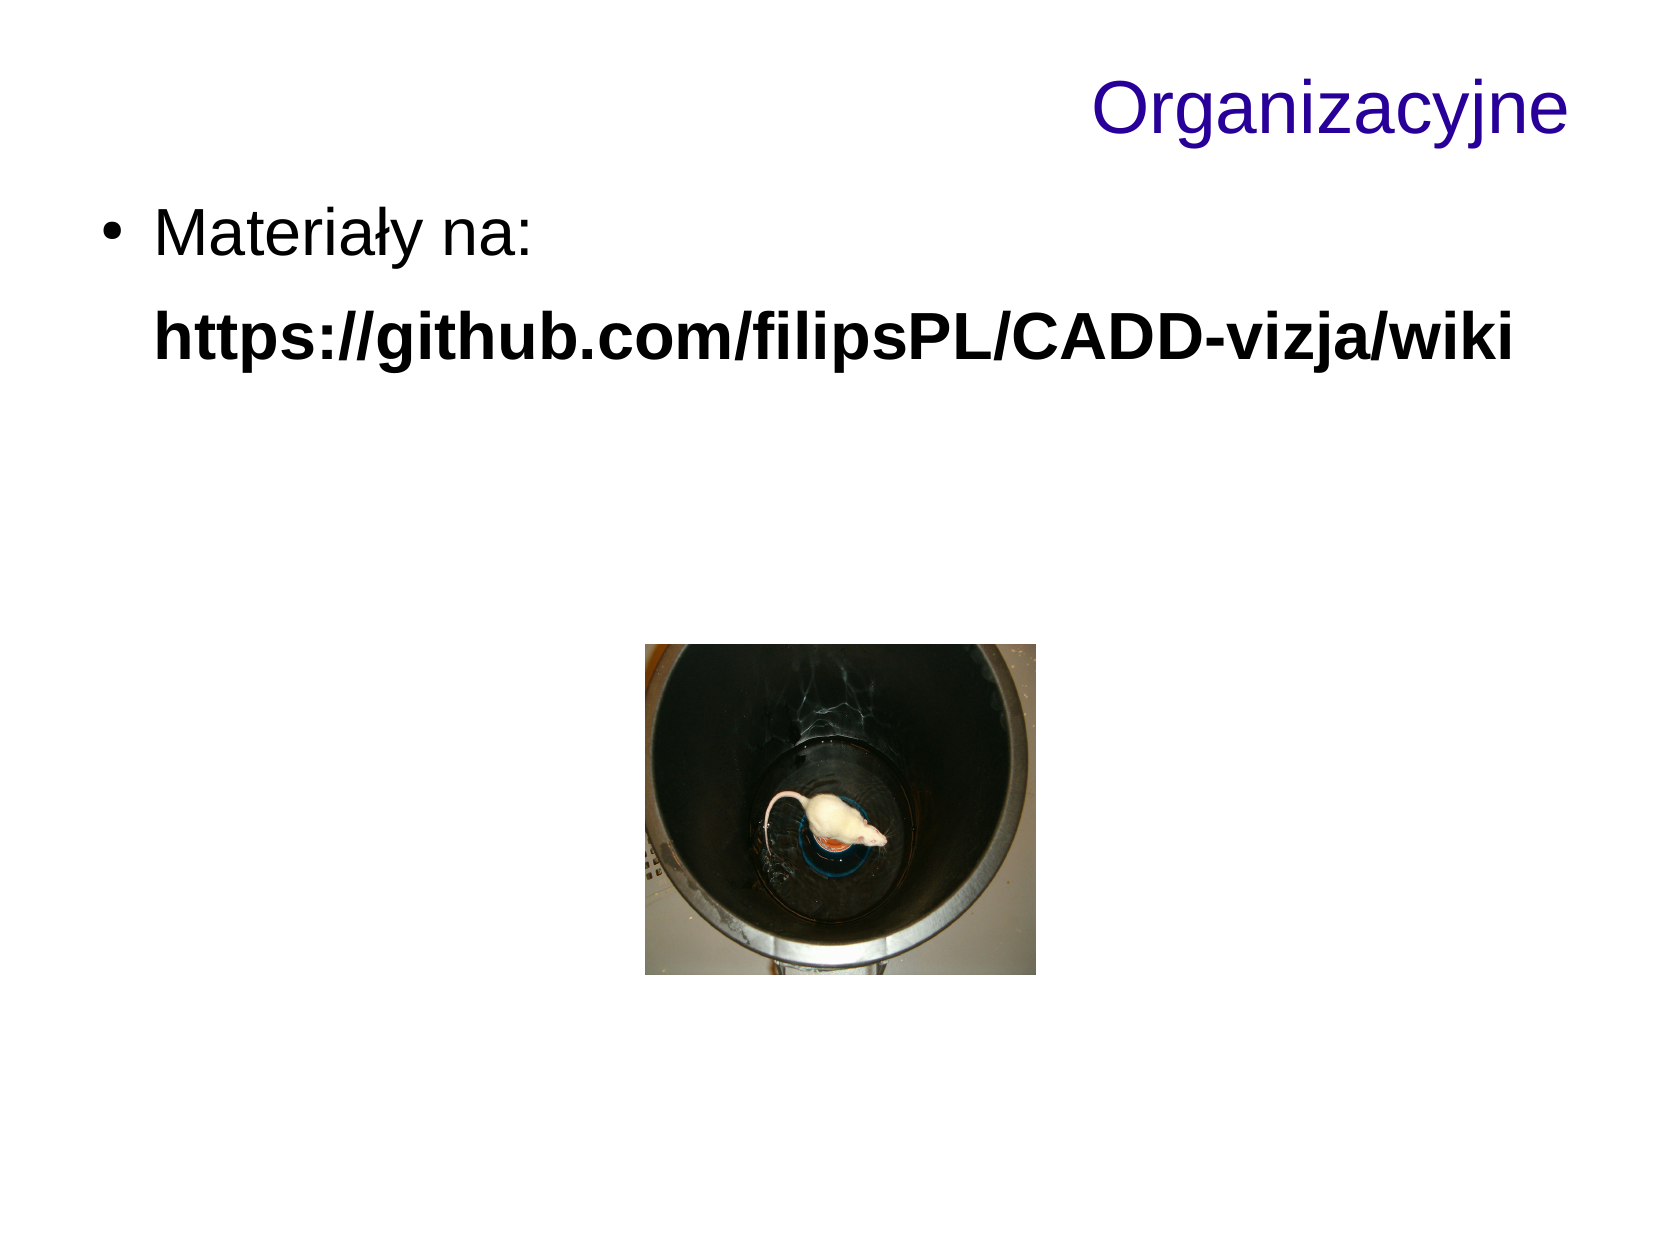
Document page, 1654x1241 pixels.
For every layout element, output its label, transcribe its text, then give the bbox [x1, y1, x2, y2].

list Materiały na: https://github.com/filipsPL/CADD-vizja/wiki [82, 195, 1606, 1096]
picture [645, 644, 1036, 976]
title Organizacyjne [82, 49, 1571, 166]
